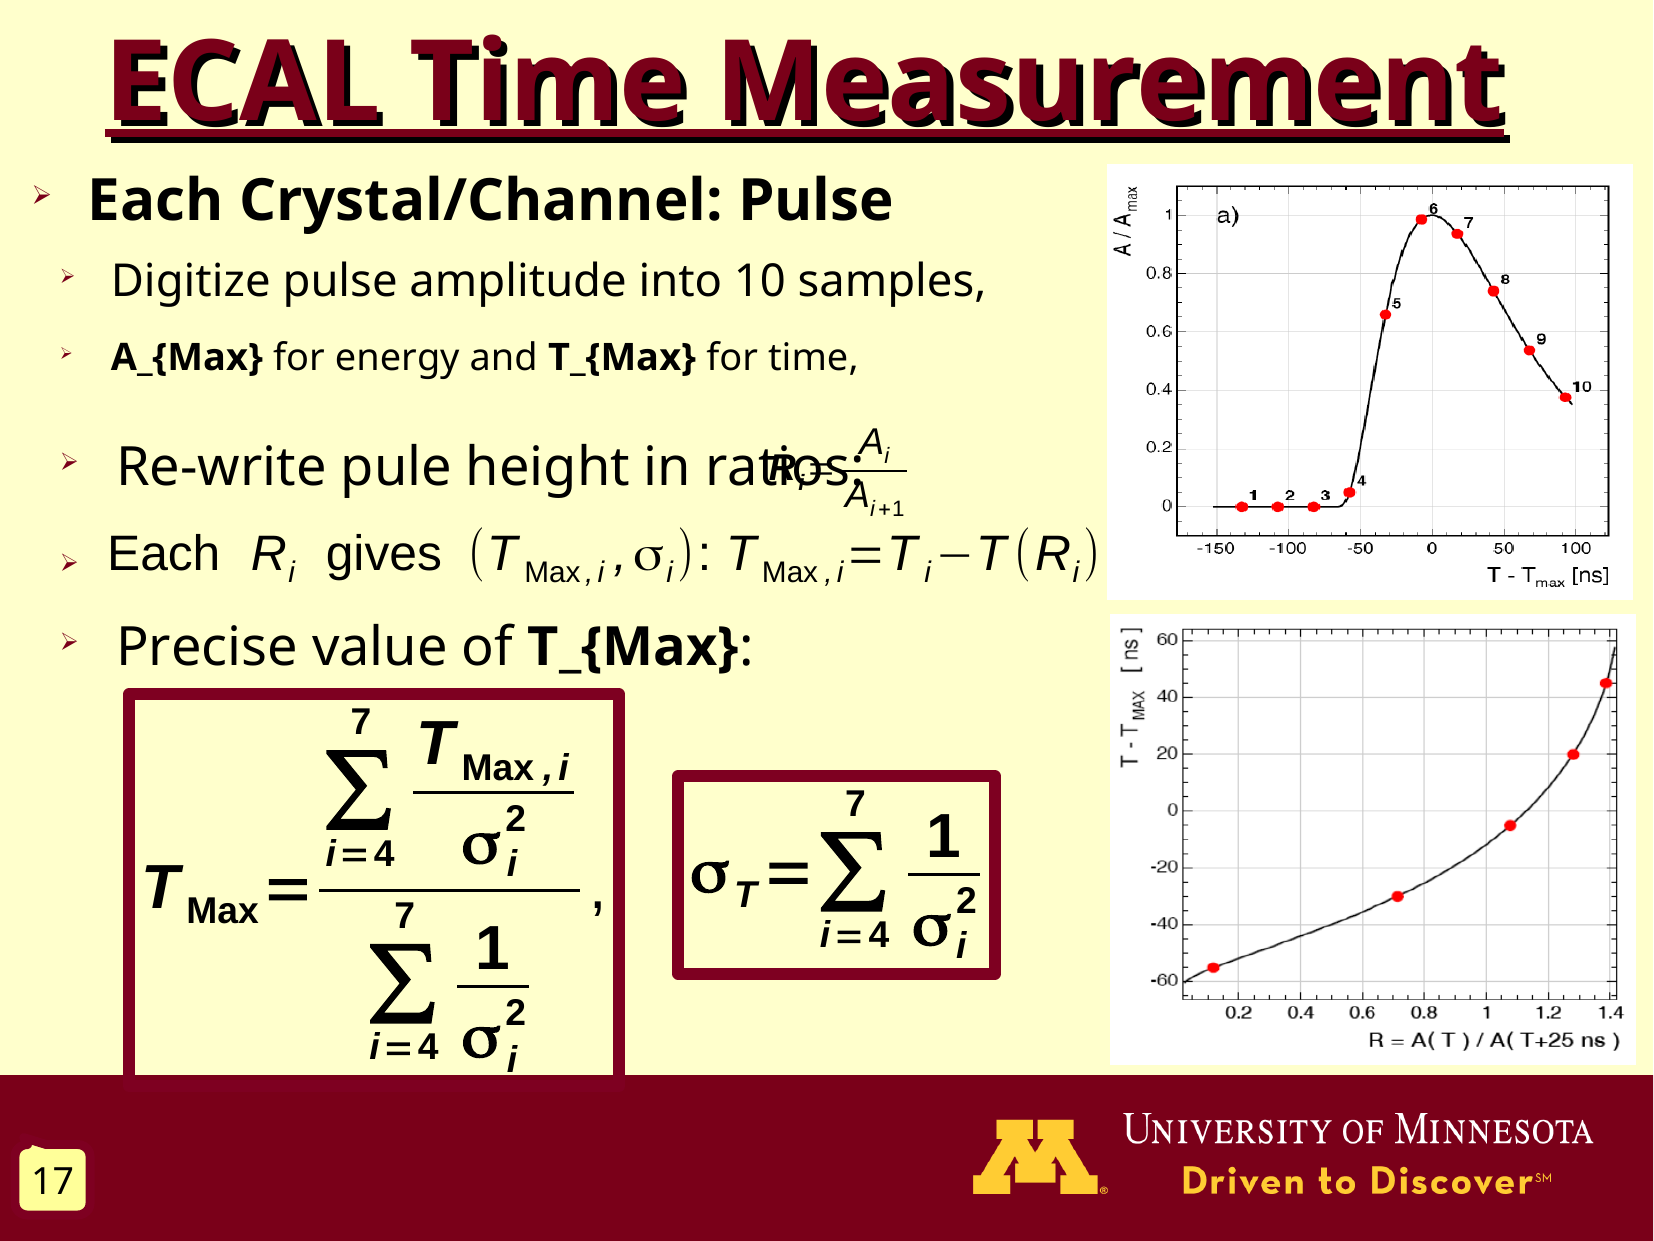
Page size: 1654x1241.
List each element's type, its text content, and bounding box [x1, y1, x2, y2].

chart [135, 700, 614, 1081]
list [45, 520, 1066, 600]
picture [1110, 614, 1636, 1066]
text_box 17 [15, 1137, 91, 1216]
chart [100, 525, 1108, 590]
picture [0, 1075, 1654, 1241]
list Digitize pulse amplitude into 10 samples, A_{Max} for energy and T_{Max} for time, [45, 240, 1096, 436]
list Re-write pule height in ratios: [45, 420, 1066, 511]
title ECAL Time Measurement [90, 0, 1591, 151]
picture [1107, 164, 1633, 601]
chart [760, 511, 916, 520]
chart [684, 782, 989, 968]
list Precise value of T_{Max}: [45, 600, 1066, 736]
list Each Crystal/Channel: Pulse [16, 150, 980, 268]
